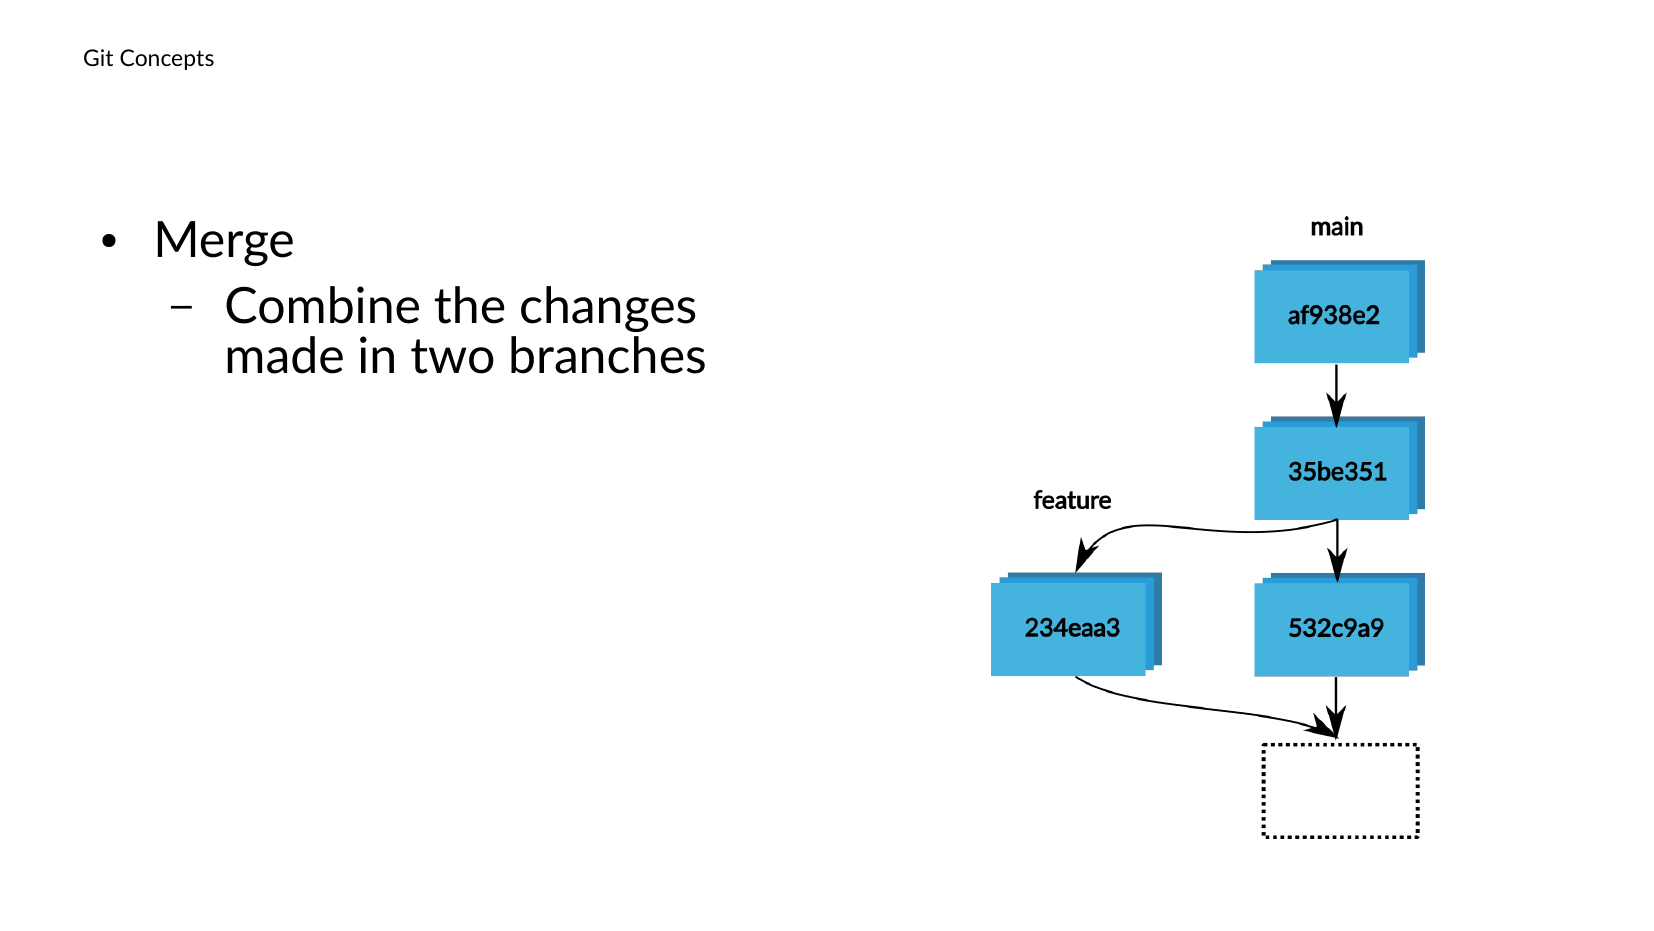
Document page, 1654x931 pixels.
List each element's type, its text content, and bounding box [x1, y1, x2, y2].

picture [897, 216, 1519, 839]
list Merge Combine the changes made in two branches [82, 217, 809, 839]
title Git Concepts [83, 0, 1571, 119]
